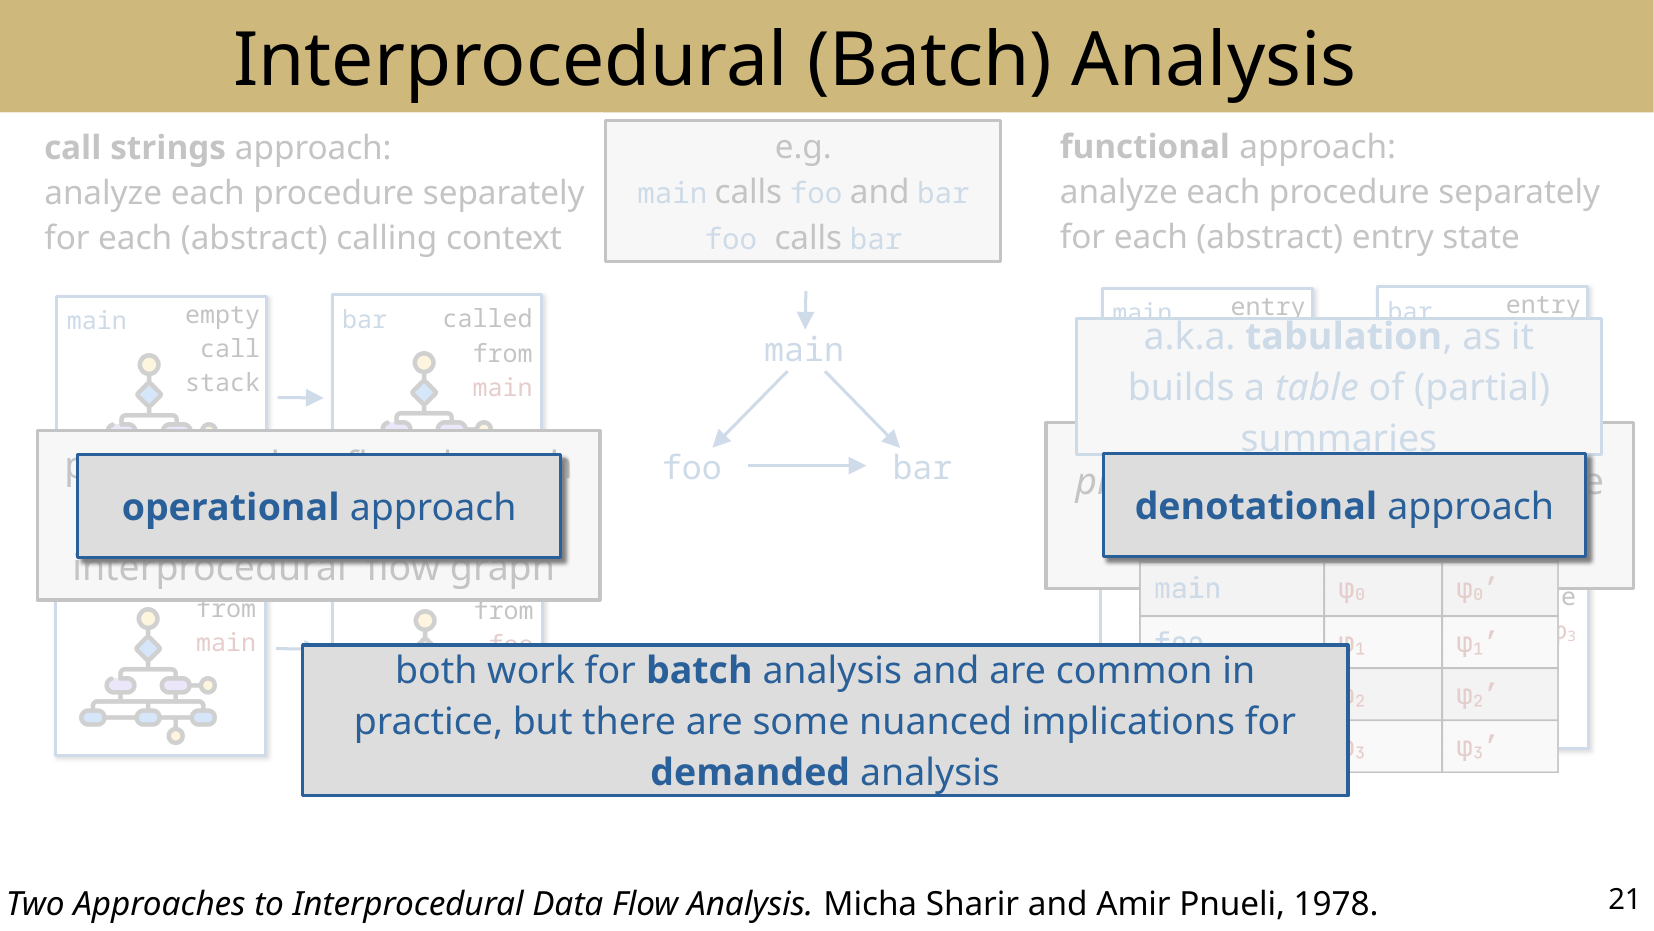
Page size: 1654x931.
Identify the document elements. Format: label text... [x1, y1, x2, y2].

text_box [0, 112, 1654, 789]
text_box operational approach [77, 454, 561, 558]
text_box Two Approaches to Interprocedural Data Flow Analysis. Micha Sharir and Amir Pnueli, 1978. [5, 879, 1305, 931]
text_box denotational approach [1103, 453, 1586, 557]
text_box both work for batch analysis and are common in practice, but there are some nuanced implications for demanded analysis [302, 645, 1348, 796]
title Interprocedural (Batch) Analysis [0, 0, 1576, 113]
